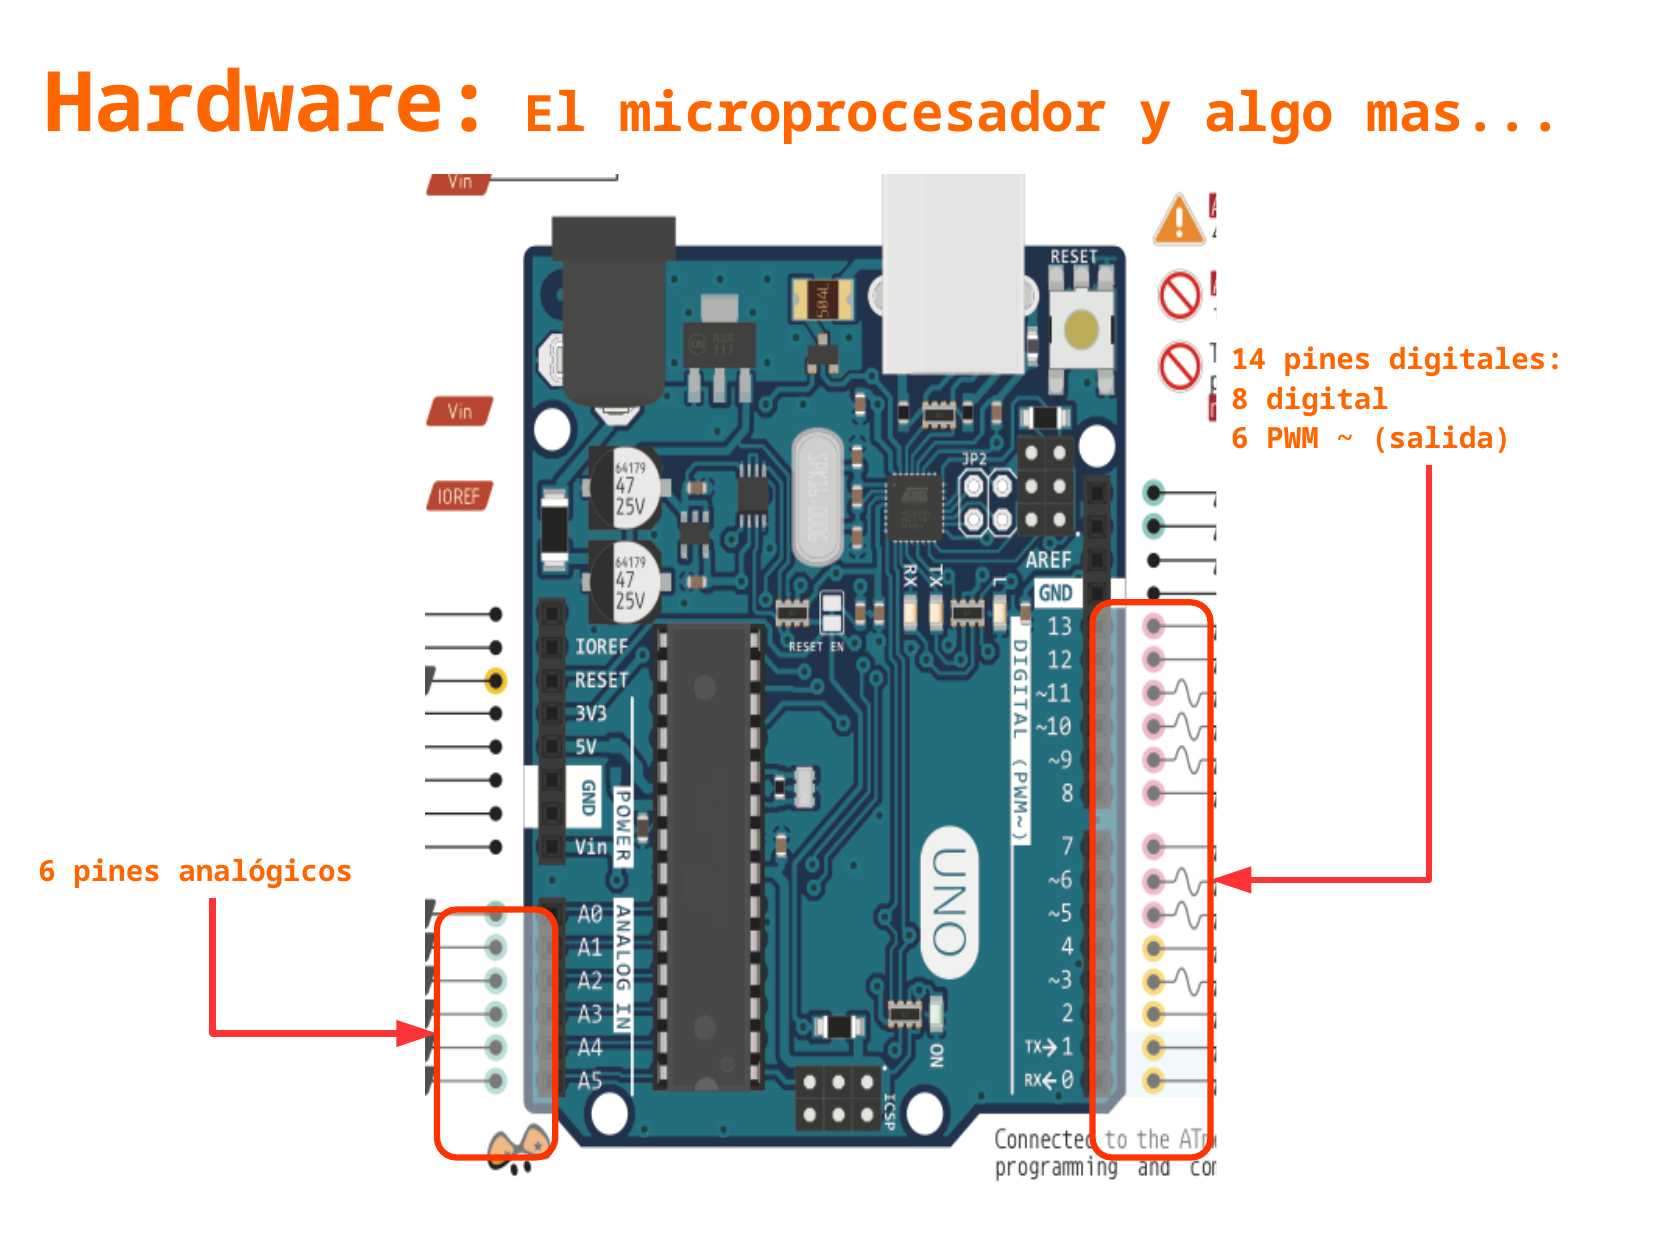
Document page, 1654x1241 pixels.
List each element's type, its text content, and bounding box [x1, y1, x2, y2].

text_box [437, 909, 556, 1158]
text_box 6 pines analógicos [23, 842, 402, 898]
text_box 14 pines digitales: 8 digital 6 PWM ~ (salida) [1216, 330, 1642, 451]
text_box Hardware: El microprocesador y algo mas... [29, 35, 1642, 199]
text_box [1092, 602, 1211, 1158]
picture [425, 174, 1217, 1205]
